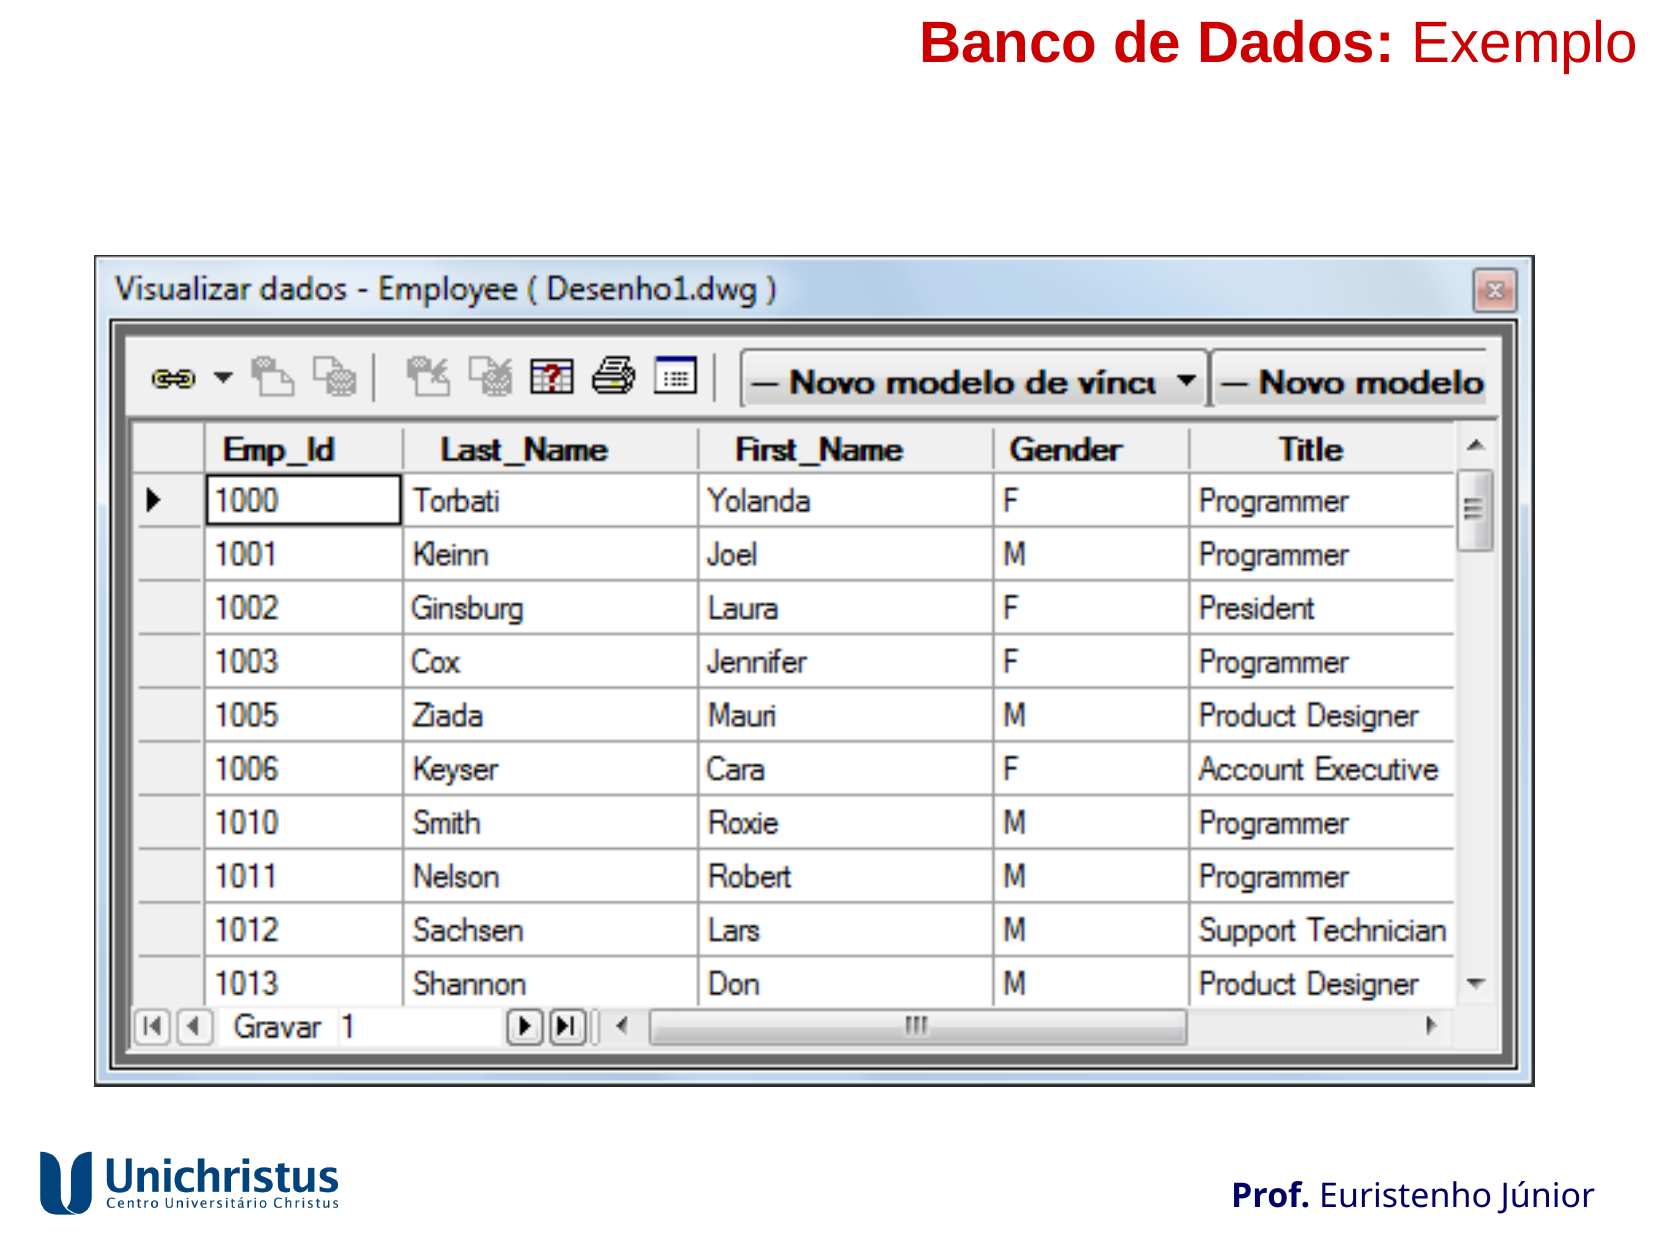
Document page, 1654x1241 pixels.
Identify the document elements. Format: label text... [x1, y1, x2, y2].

text_box Banco de Dados: Exemplo [904, 2, 1654, 83]
picture [35, 1148, 343, 1217]
text_box Prof. Euristenho Júnior [1216, 1163, 1654, 1224]
picture [94, 255, 1535, 1087]
